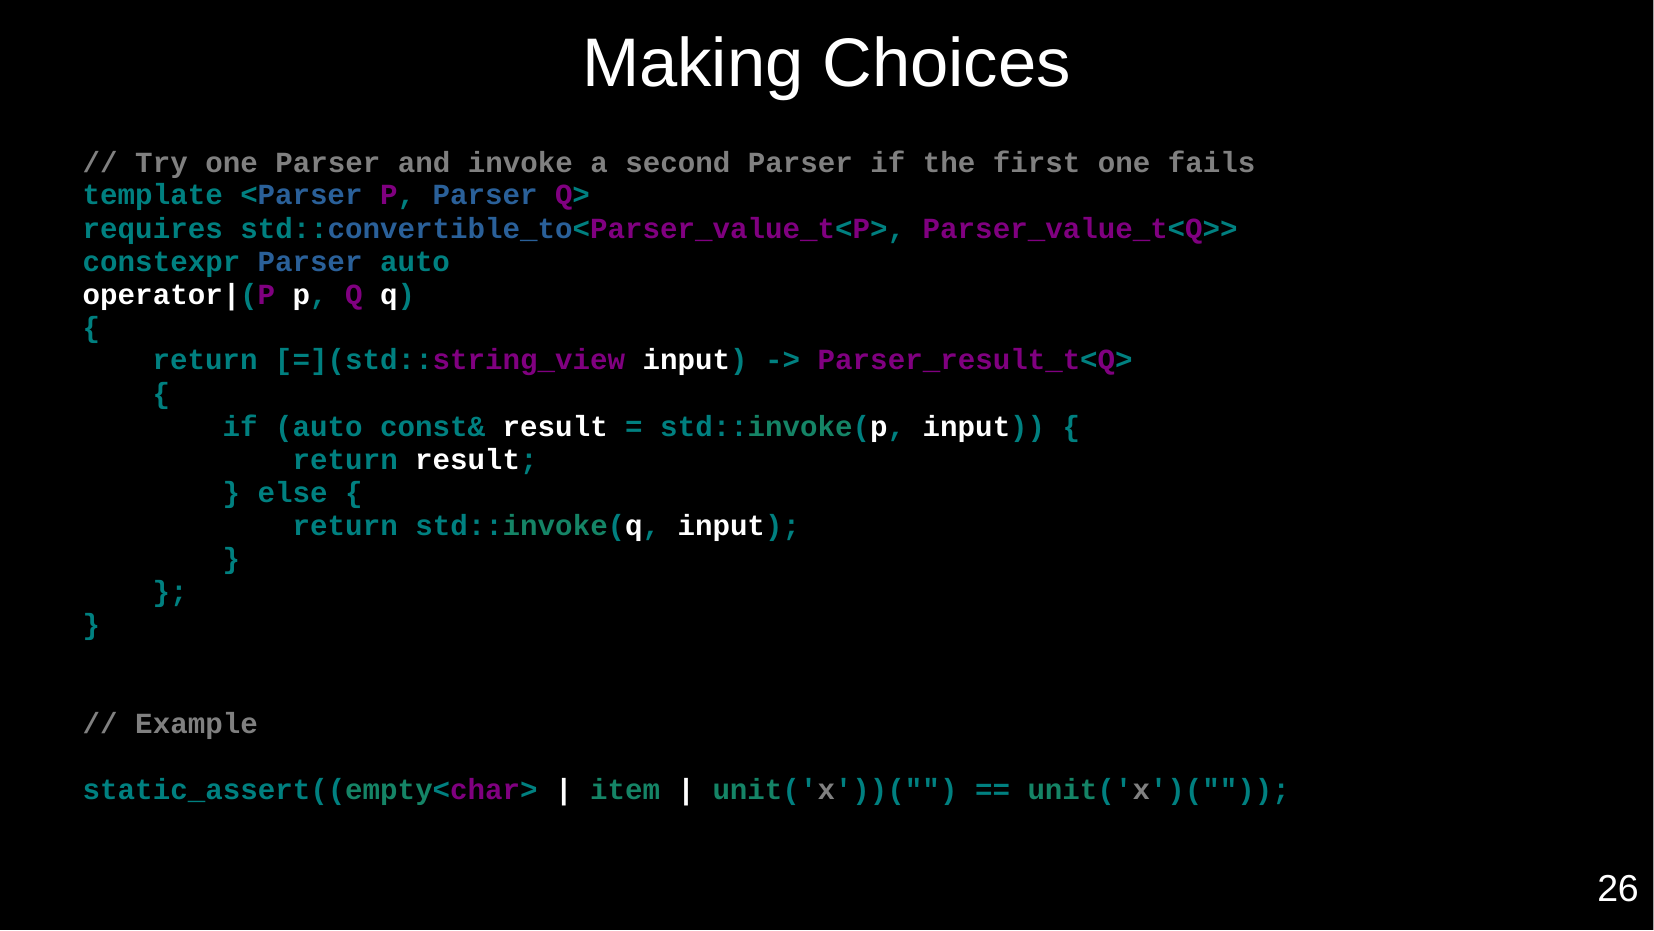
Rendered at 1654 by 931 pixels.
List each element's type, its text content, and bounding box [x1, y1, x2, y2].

subtitle // Try one Parser and invoke a second Parser if the first one fails template <Parser P, Parser Q> requires std::convertible_to<Parser_value_t<P>, Parser_value_t<Q>> constexpr Parser auto operator|(P p, Q q) { return [=](std::string_view input) -> Parser_result_t<Q> { if (auto const& result = std::invoke(p, input)) { return result; } else { return std::invoke(q, input); } }; } // Example static_assert((empty<char> | item | unit('x'))("") == unit('x')("")); [82, 133, 1571, 889]
text_box <number> [1024, 860, 1654, 931]
title Making Choices [82, 4, 1571, 121]
